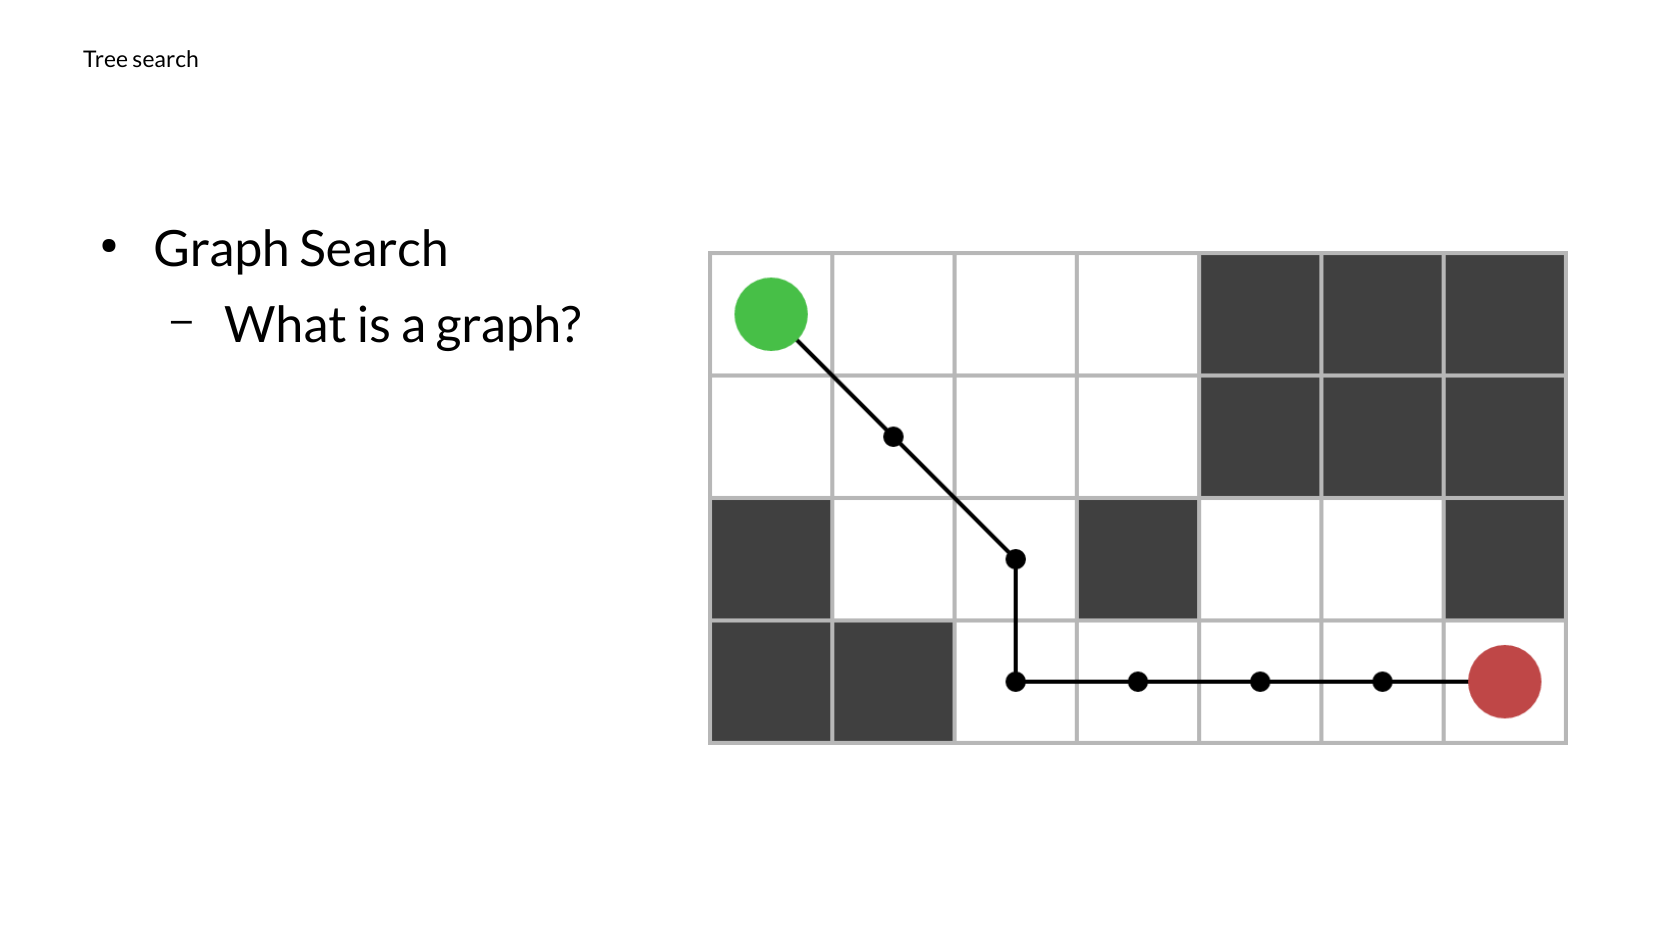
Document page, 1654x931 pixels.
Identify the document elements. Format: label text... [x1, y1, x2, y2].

picture [708, 251, 1568, 745]
list Graph Search What is a graph? [82, 217, 809, 839]
title Tree search [83, 0, 1571, 119]
